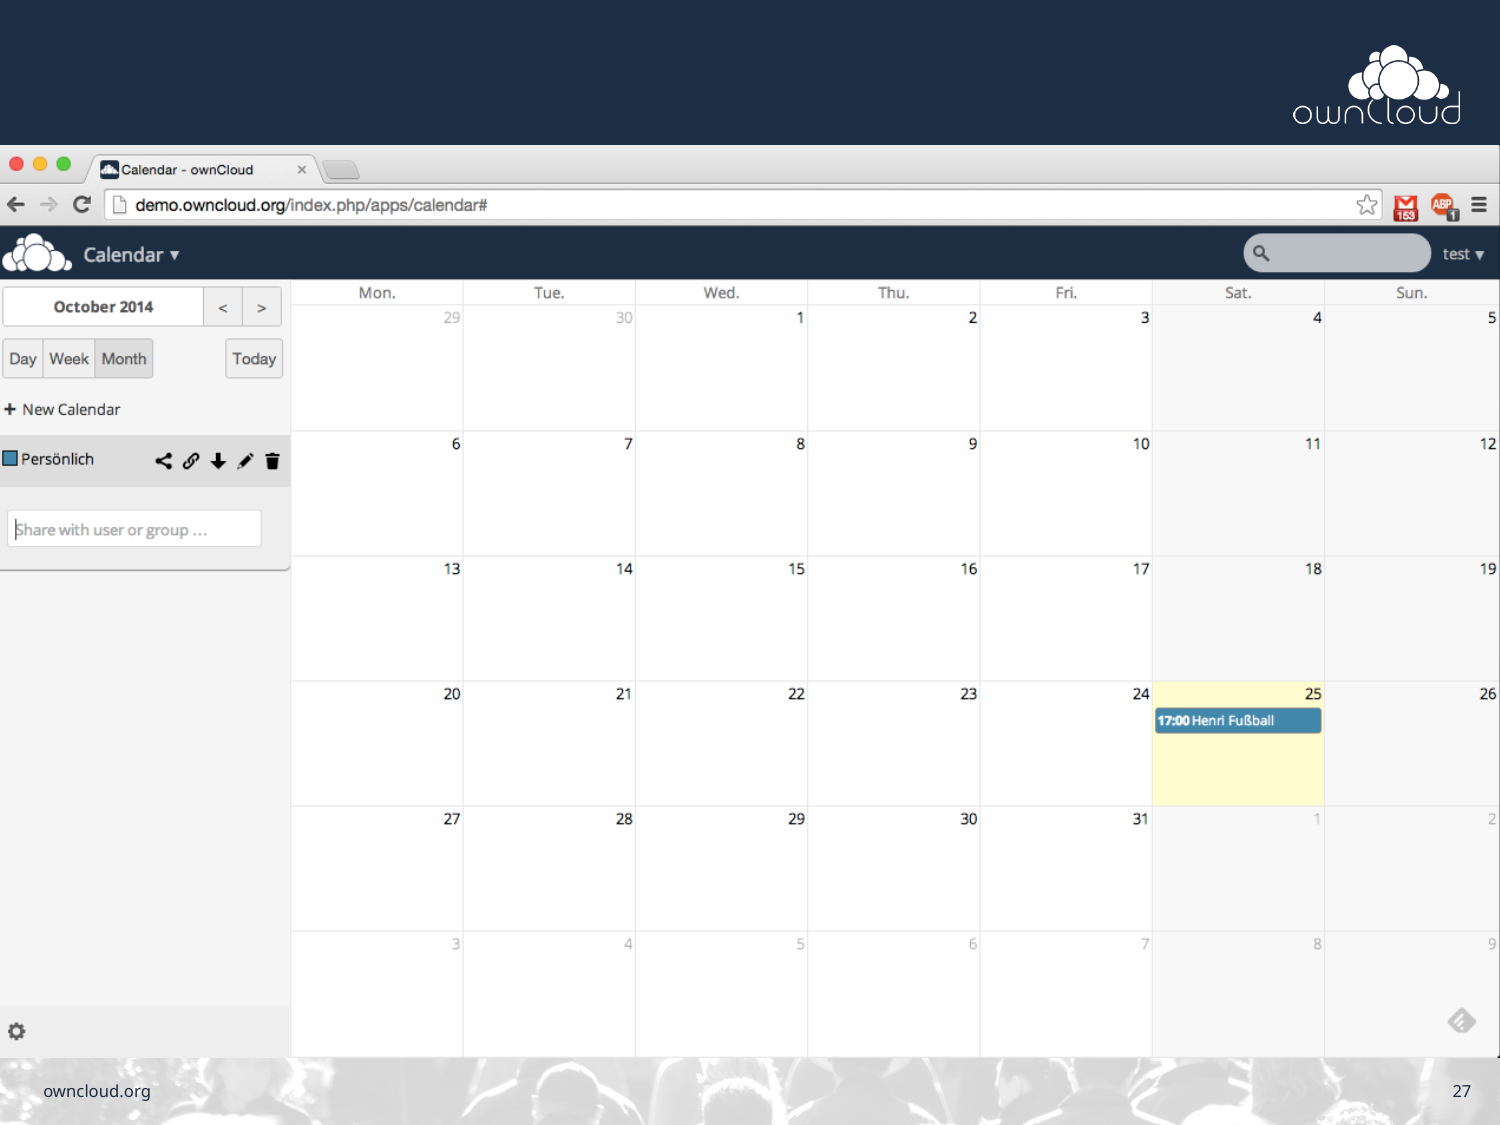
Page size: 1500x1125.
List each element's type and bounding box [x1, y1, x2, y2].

picture [1293, 45, 1460, 124]
picture [0, 145, 1500, 1125]
